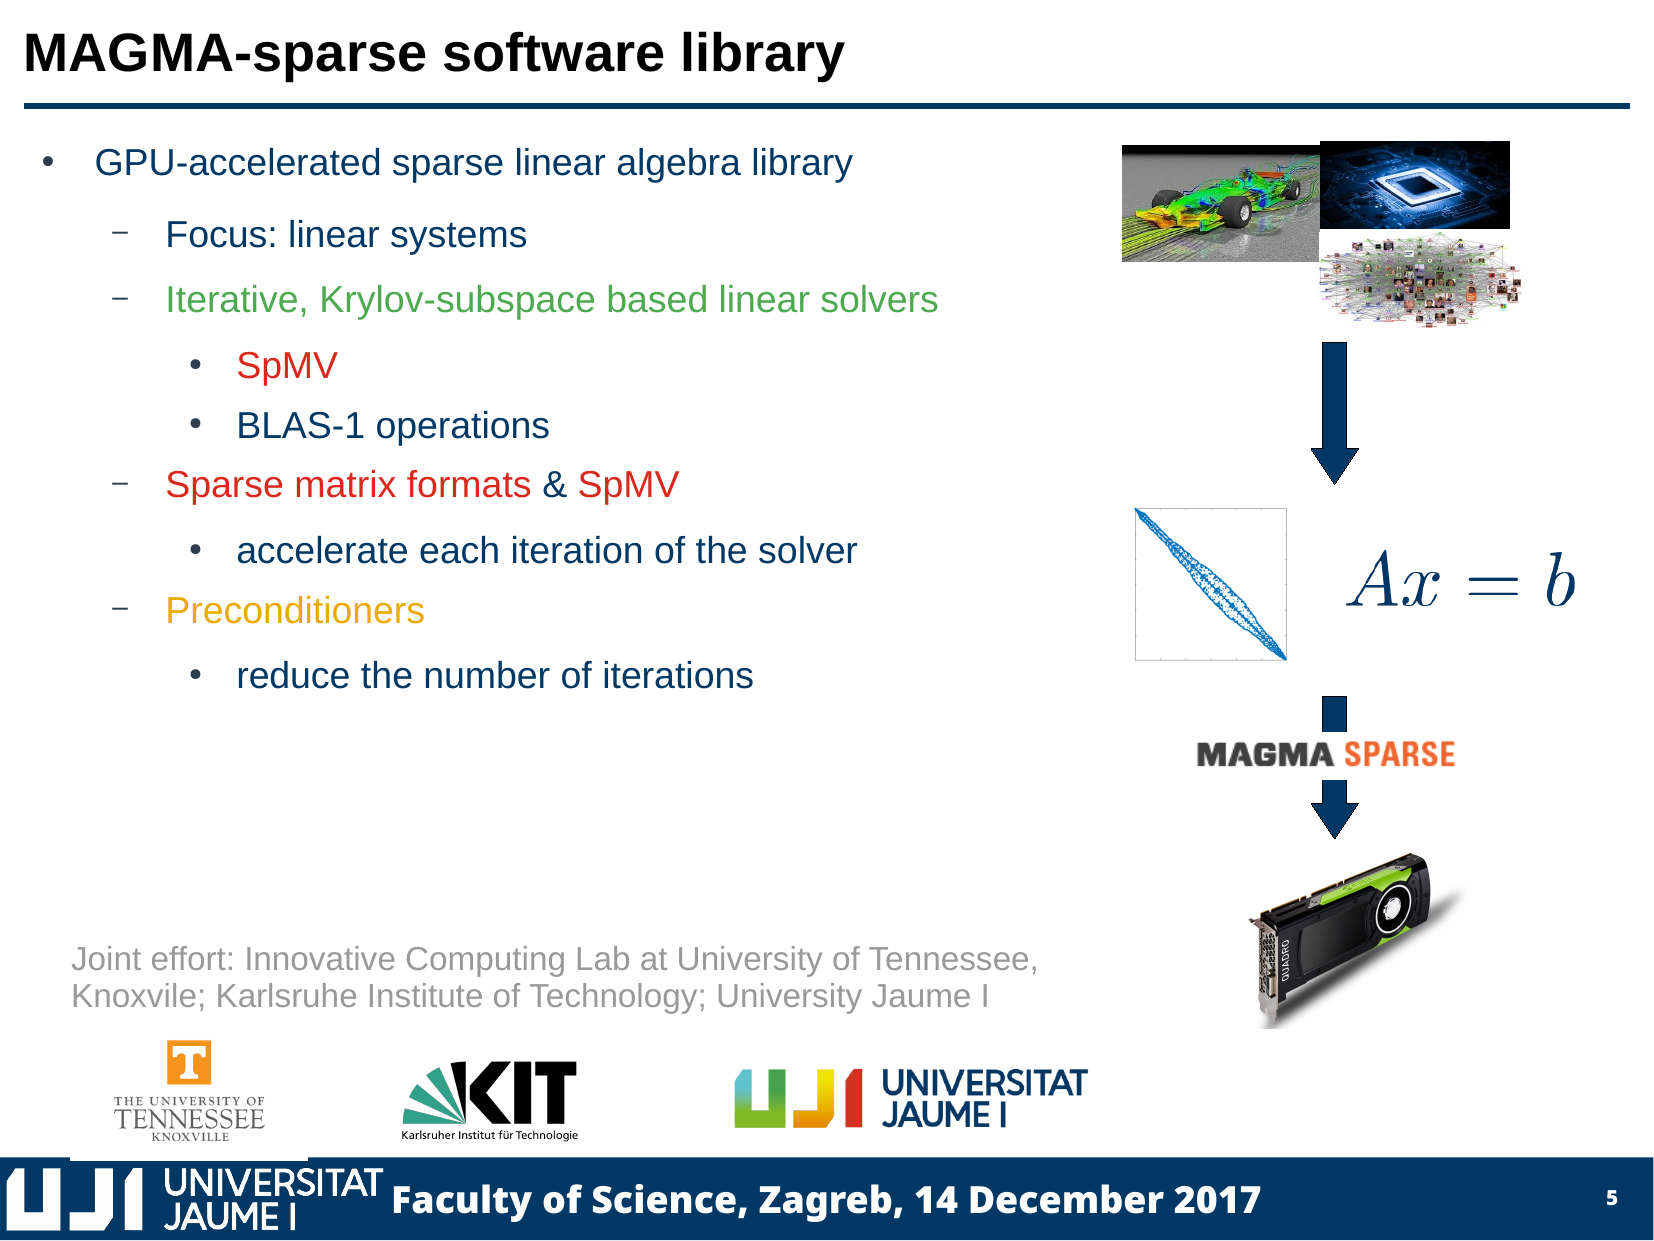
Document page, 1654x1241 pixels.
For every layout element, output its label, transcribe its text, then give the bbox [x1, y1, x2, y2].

title MAGMA-sparse software library [23, 0, 1630, 107]
text_box Joint effort: Innovative Computing Lab at University of Tennessee, Knoxvile; Karlsruhe Institute of Technology; University Jaume I [20, 933, 1099, 1028]
picture [401, 1057, 579, 1146]
text_box [1311, 342, 1359, 485]
picture [1134, 507, 1288, 662]
list GPU-accelerated sparse linear algebra library Focus: linear systems Iterative, Krylov-subspace based linear solvers SpMV BLAS-1 operations Sparse matrix formats & SpMV accelerate each iteration of the solver Preconditioners reduce the number of iterations [23, 141, 1040, 721]
picture [1189, 732, 1465, 780]
picture [1122, 141, 1524, 328]
text_box [1311, 780, 1359, 839]
picture [1216, 851, 1475, 1029]
picture [732, 1062, 1094, 1132]
text_box [1322, 696, 1347, 732]
picture [0, 1027, 390, 1241]
picture [1346, 550, 1575, 606]
